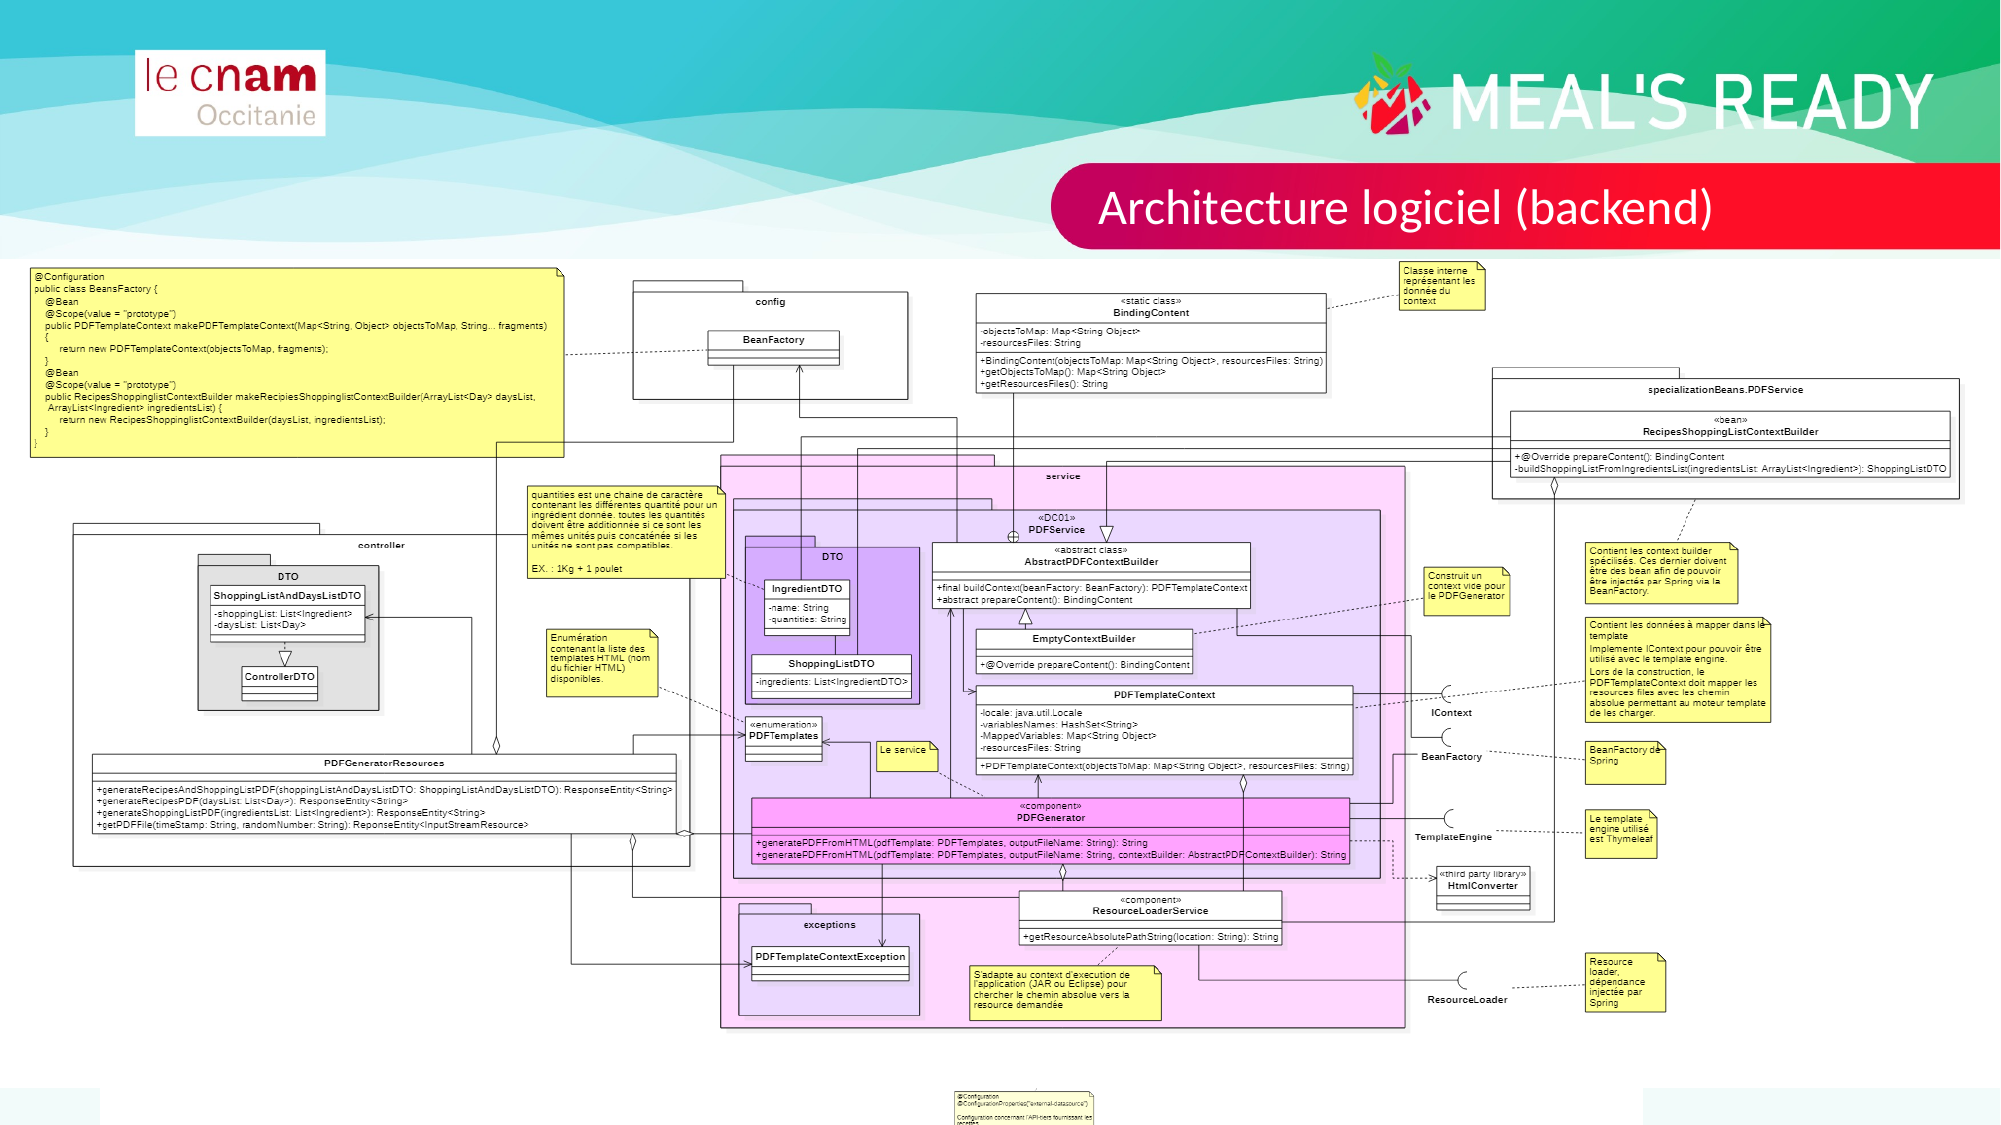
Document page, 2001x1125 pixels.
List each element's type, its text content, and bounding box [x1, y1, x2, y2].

text_box Architecture logiciel (backend) [1083, 173, 2000, 244]
picture [0, 0, 2000, 1125]
